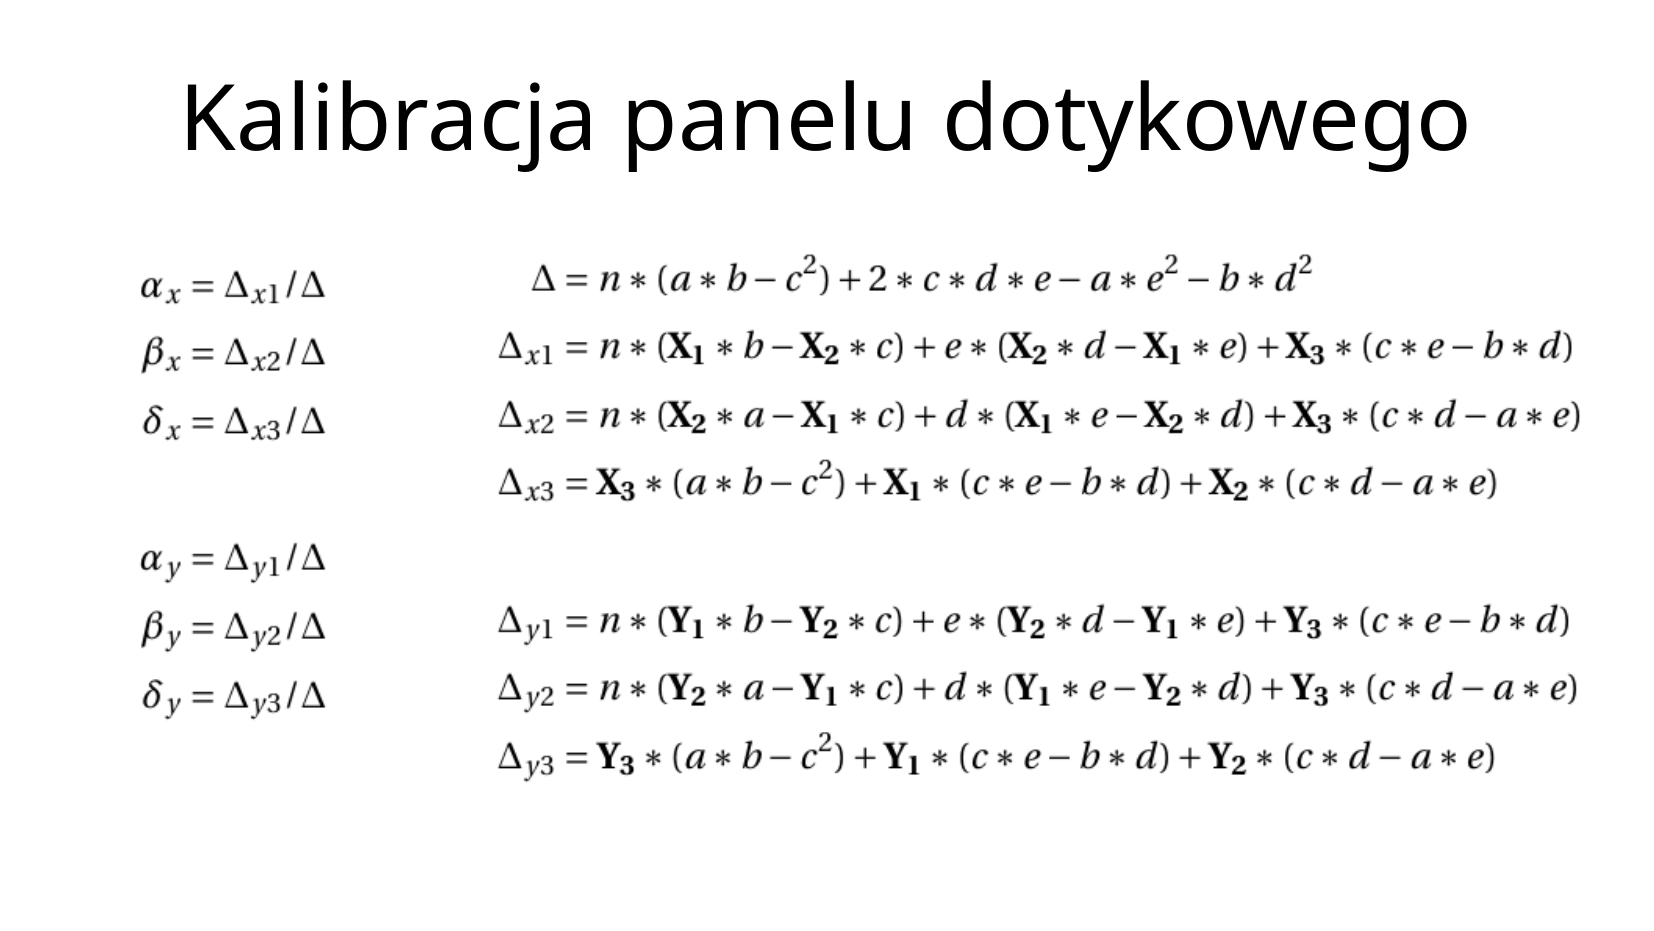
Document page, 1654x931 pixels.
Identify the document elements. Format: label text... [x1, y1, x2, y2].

title Kalibracja panelu dotykowego [82, 37, 1571, 193]
picture [479, 247, 1642, 814]
picture [129, 247, 355, 747]
